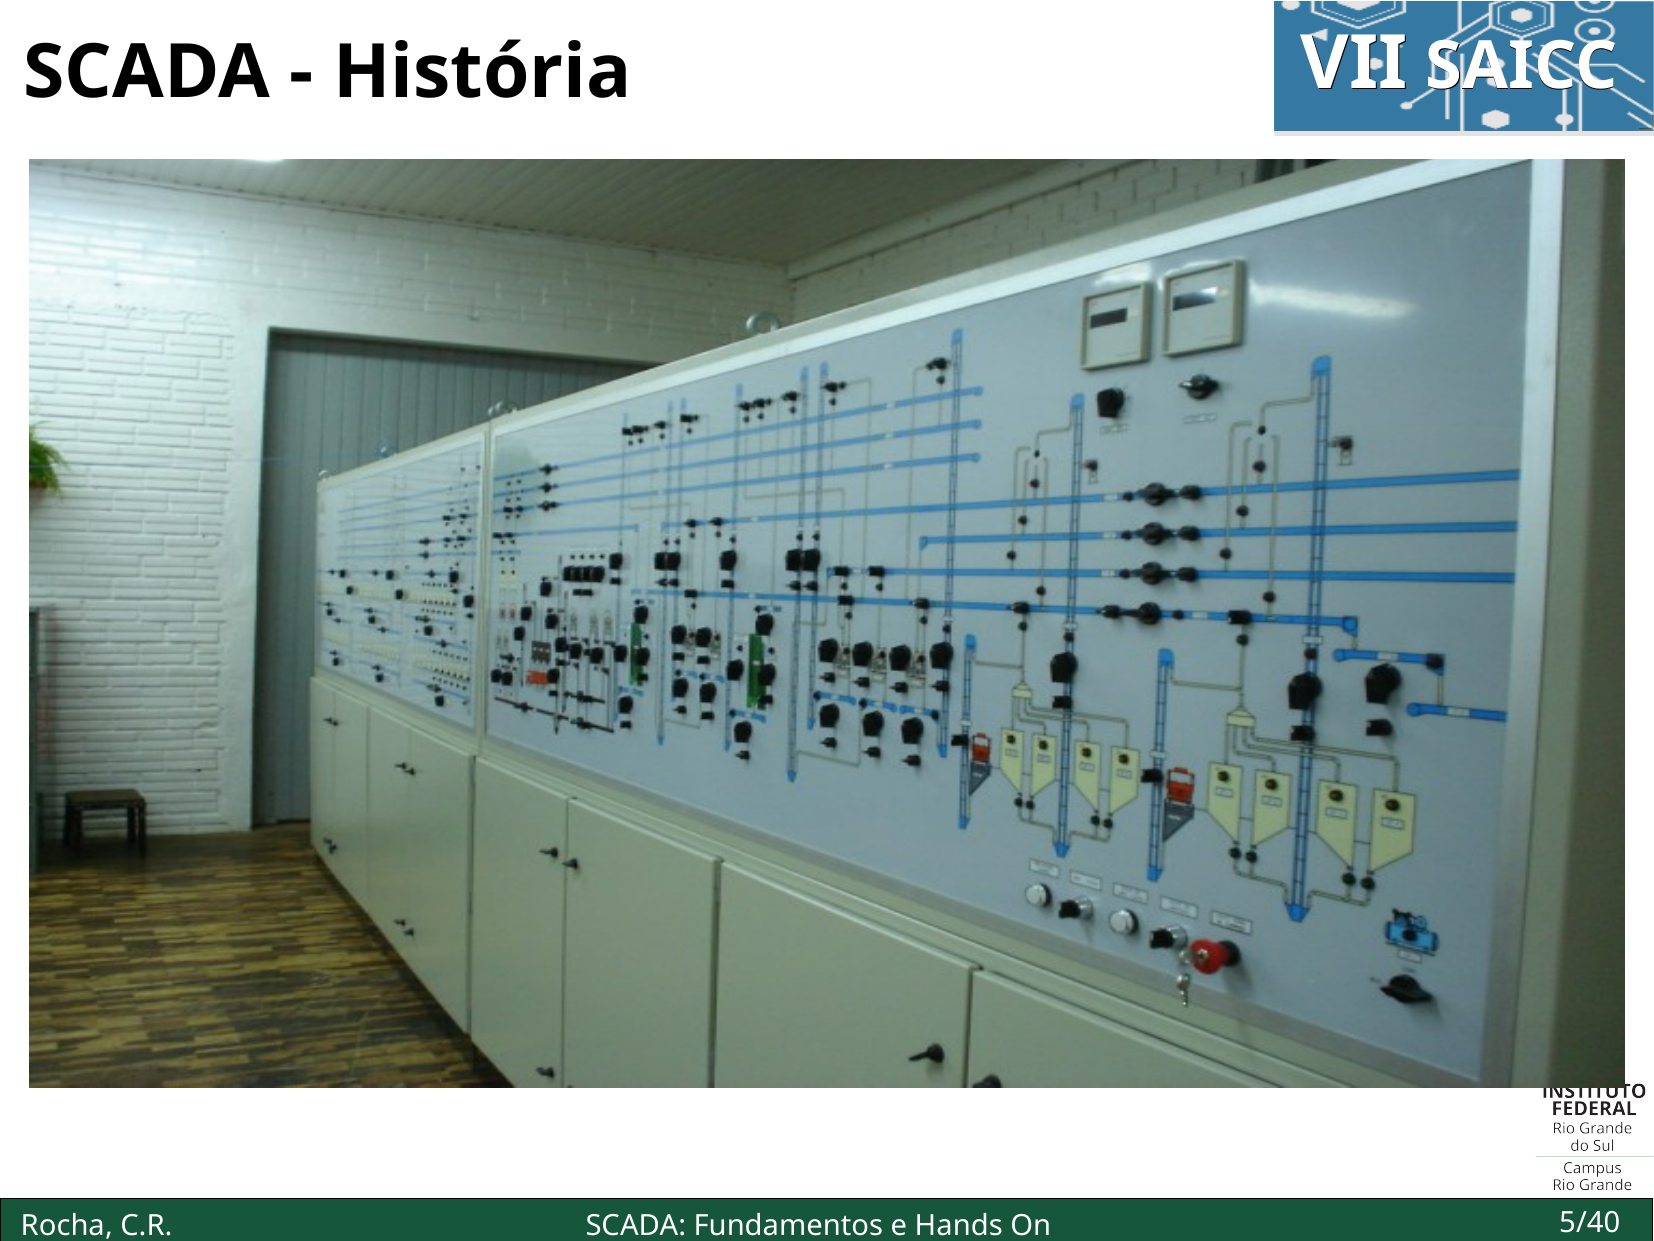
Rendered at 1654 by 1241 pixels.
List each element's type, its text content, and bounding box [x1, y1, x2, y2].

picture [1274, 1, 1654, 131]
title SCADA - História [23, 23, 1247, 113]
picture [29, 159, 1654, 1194]
